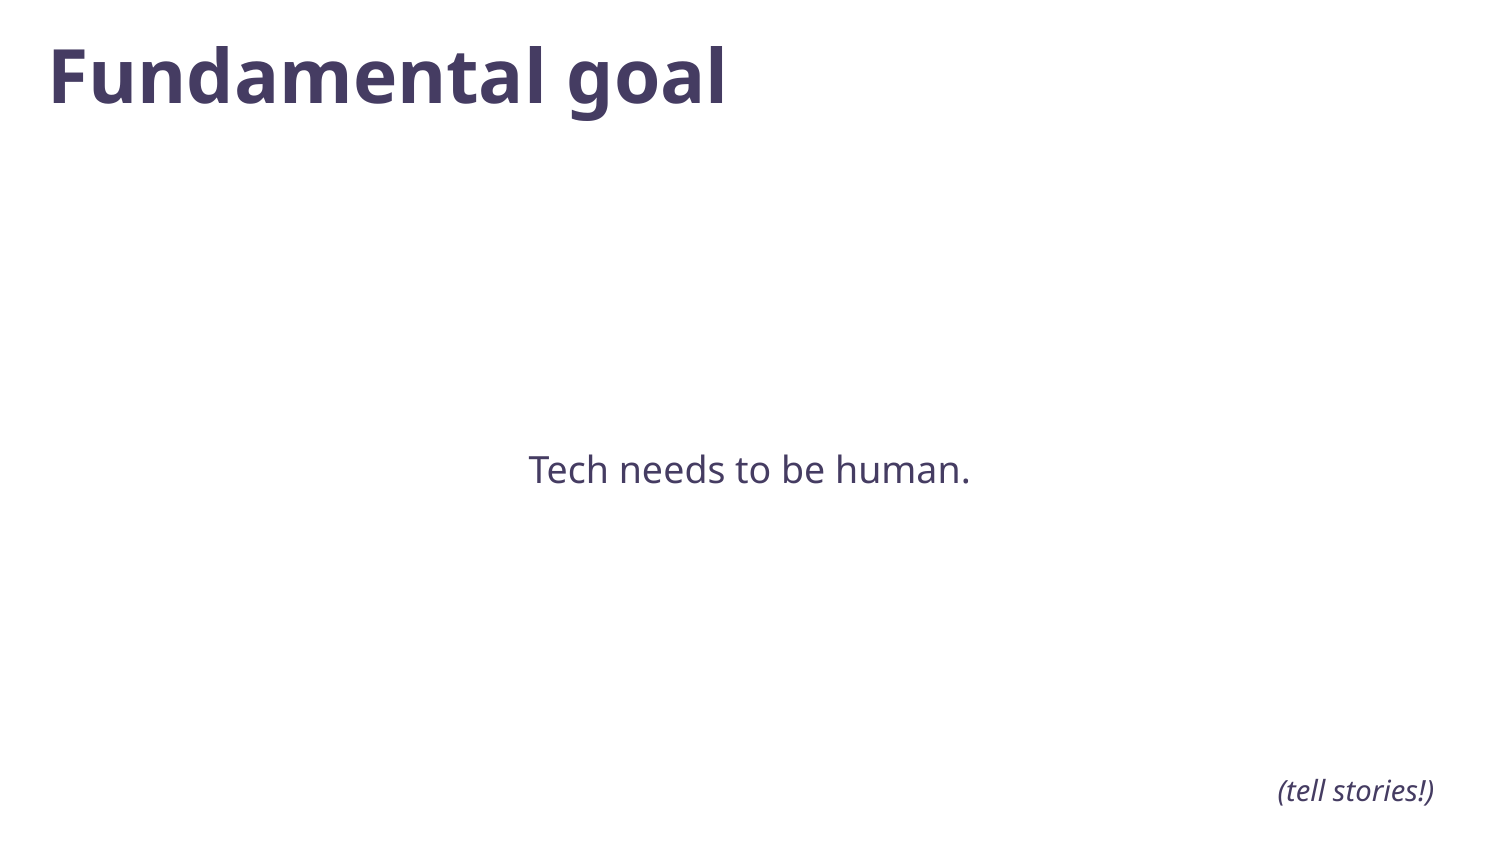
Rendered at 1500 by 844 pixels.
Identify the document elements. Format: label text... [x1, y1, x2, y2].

title Fundamental goal [32, 13, 1469, 128]
subtitle (tell stories!) [275, 751, 1450, 844]
list Tech needs to be human. [123, 164, 1376, 766]
